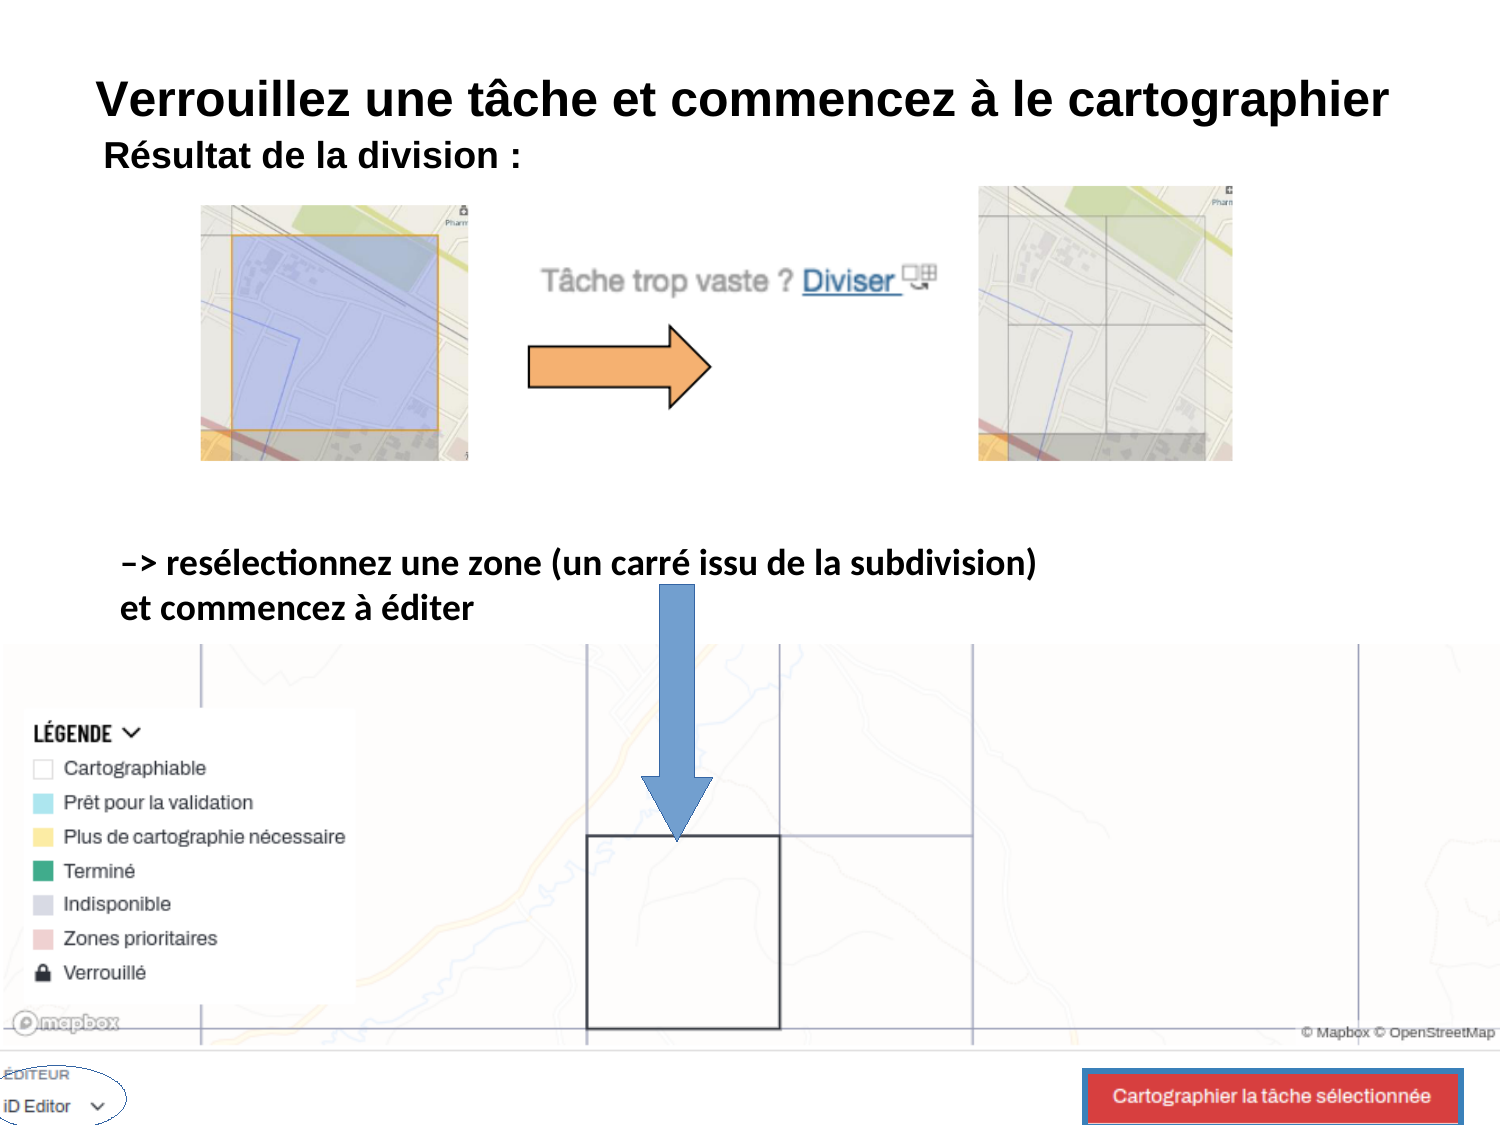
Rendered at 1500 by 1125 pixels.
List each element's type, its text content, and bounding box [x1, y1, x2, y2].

text_box Résultat de la division : [88, 124, 548, 184]
text_box [641, 584, 713, 842]
text_box –> resélectionnez une zone (un carré issu de la subdivision) et commencez à éditer [105, 530, 1500, 636]
picture [1088, 1074, 1458, 1124]
picture [112, 159, 1282, 514]
picture [0, 644, 1500, 1125]
text_box Verrouillez une tâche et commencez à le cartographier [80, 59, 1406, 134]
